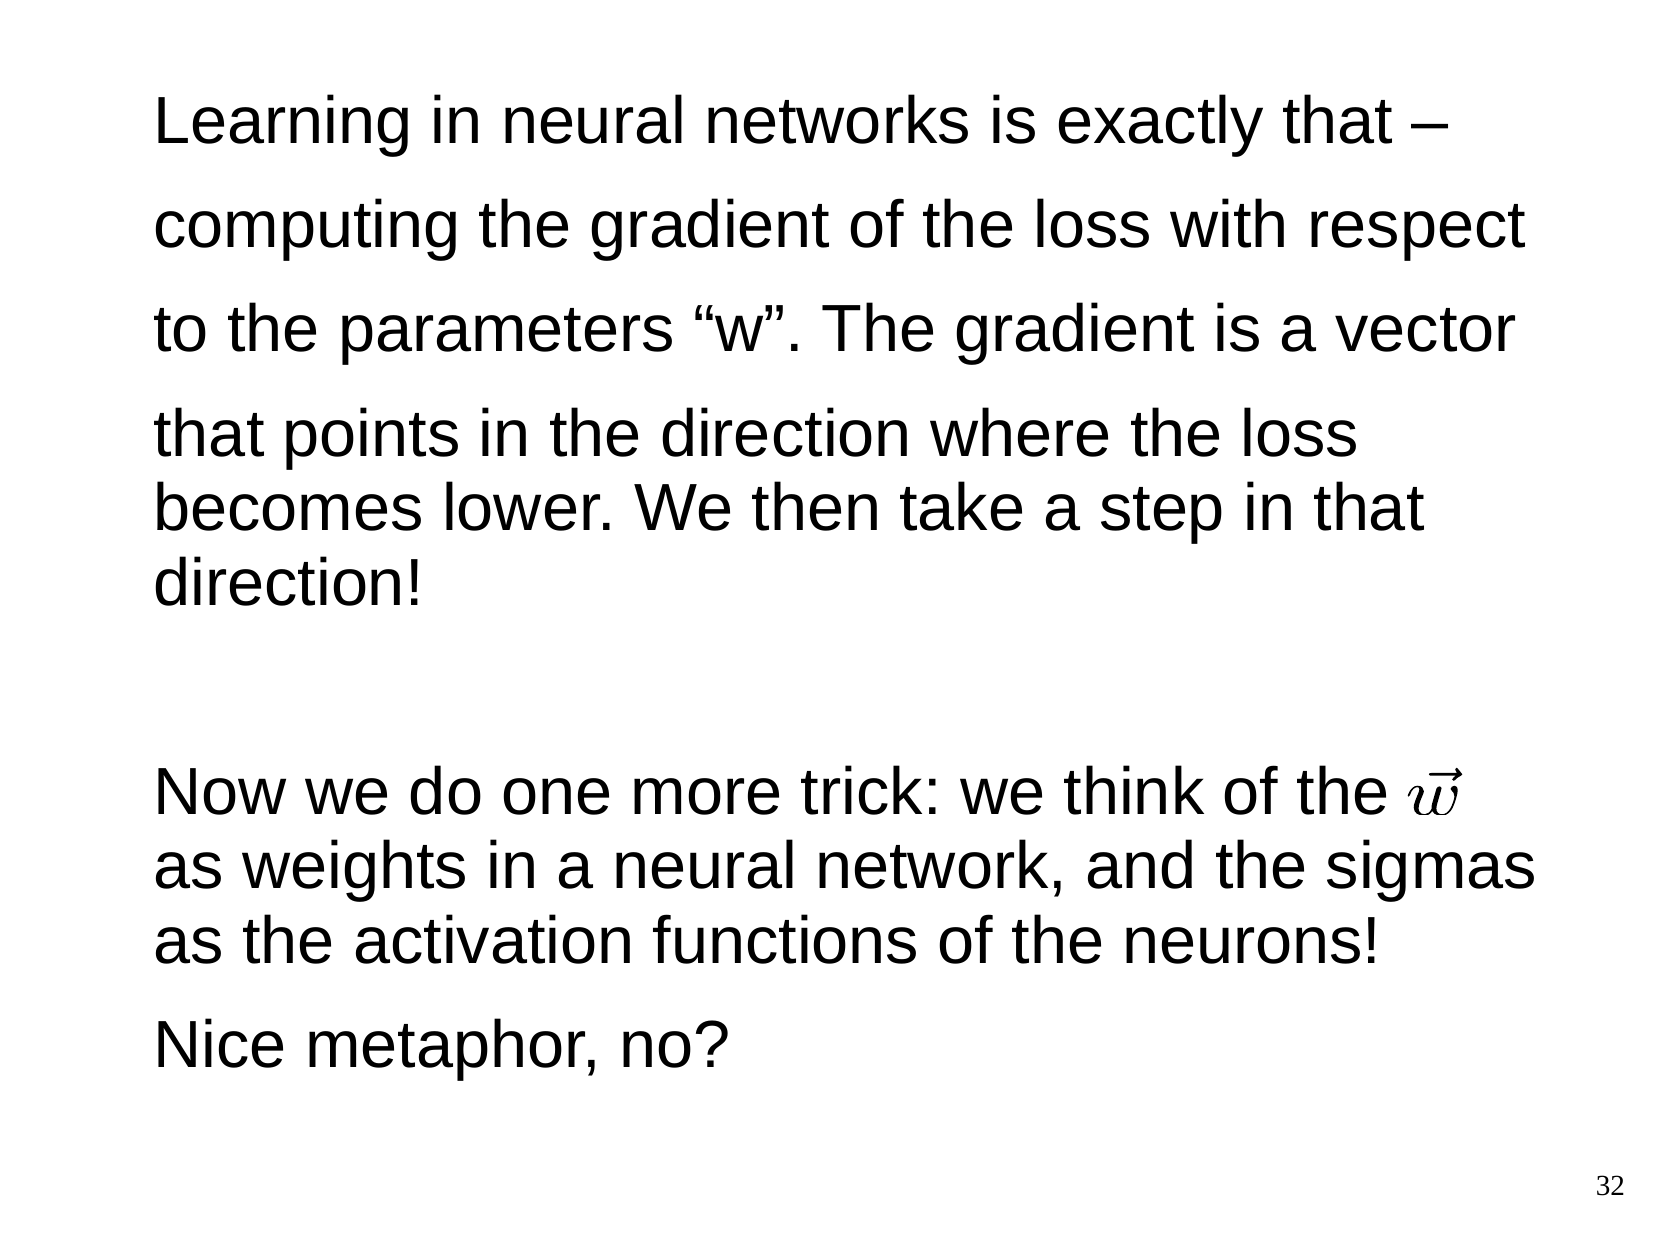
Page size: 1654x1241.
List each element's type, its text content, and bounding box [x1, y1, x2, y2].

list Learning in neural networks is exactly that – computing the gradient of the loss with respect to the parameters “w”. The gradient is a vector that points in the direction where the loss becomes lower. We then take a step in that direction! Now we do one more trick: we think of the as weights in a neural network, and the sigmas as the activation functions of the neurons! Nice metaphor, no? [82, 82, 1571, 1134]
picture [1405, 767, 1465, 815]
